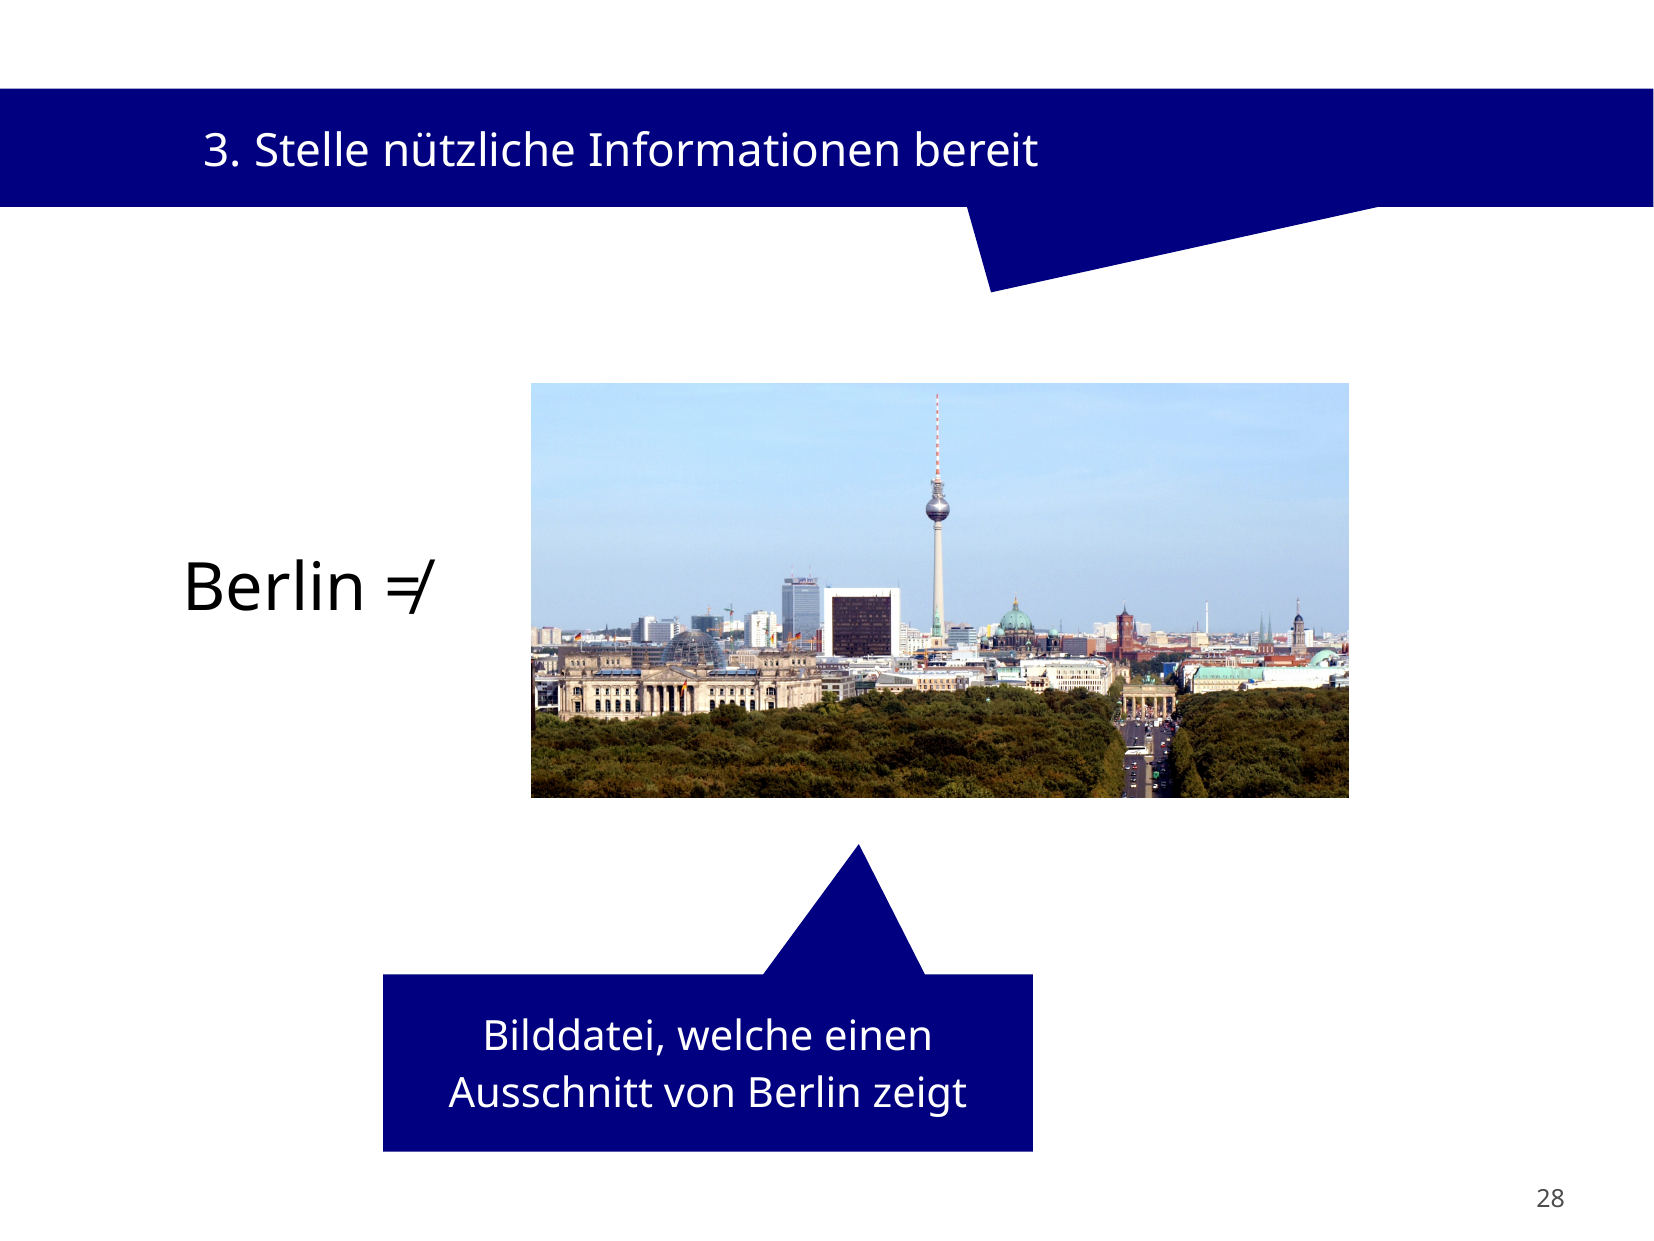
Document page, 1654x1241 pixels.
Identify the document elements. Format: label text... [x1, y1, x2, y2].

text_box Bilddatei, welche einen Ausschnitt von Berlin zeigt [383, 844, 1033, 1152]
text_box 3. Stelle nützliche Informationen bereit [189, 109, 1160, 189]
picture [531, 383, 1349, 798]
text_box Berlin ≠ [167, 531, 473, 644]
text_box [0, 88, 1654, 293]
